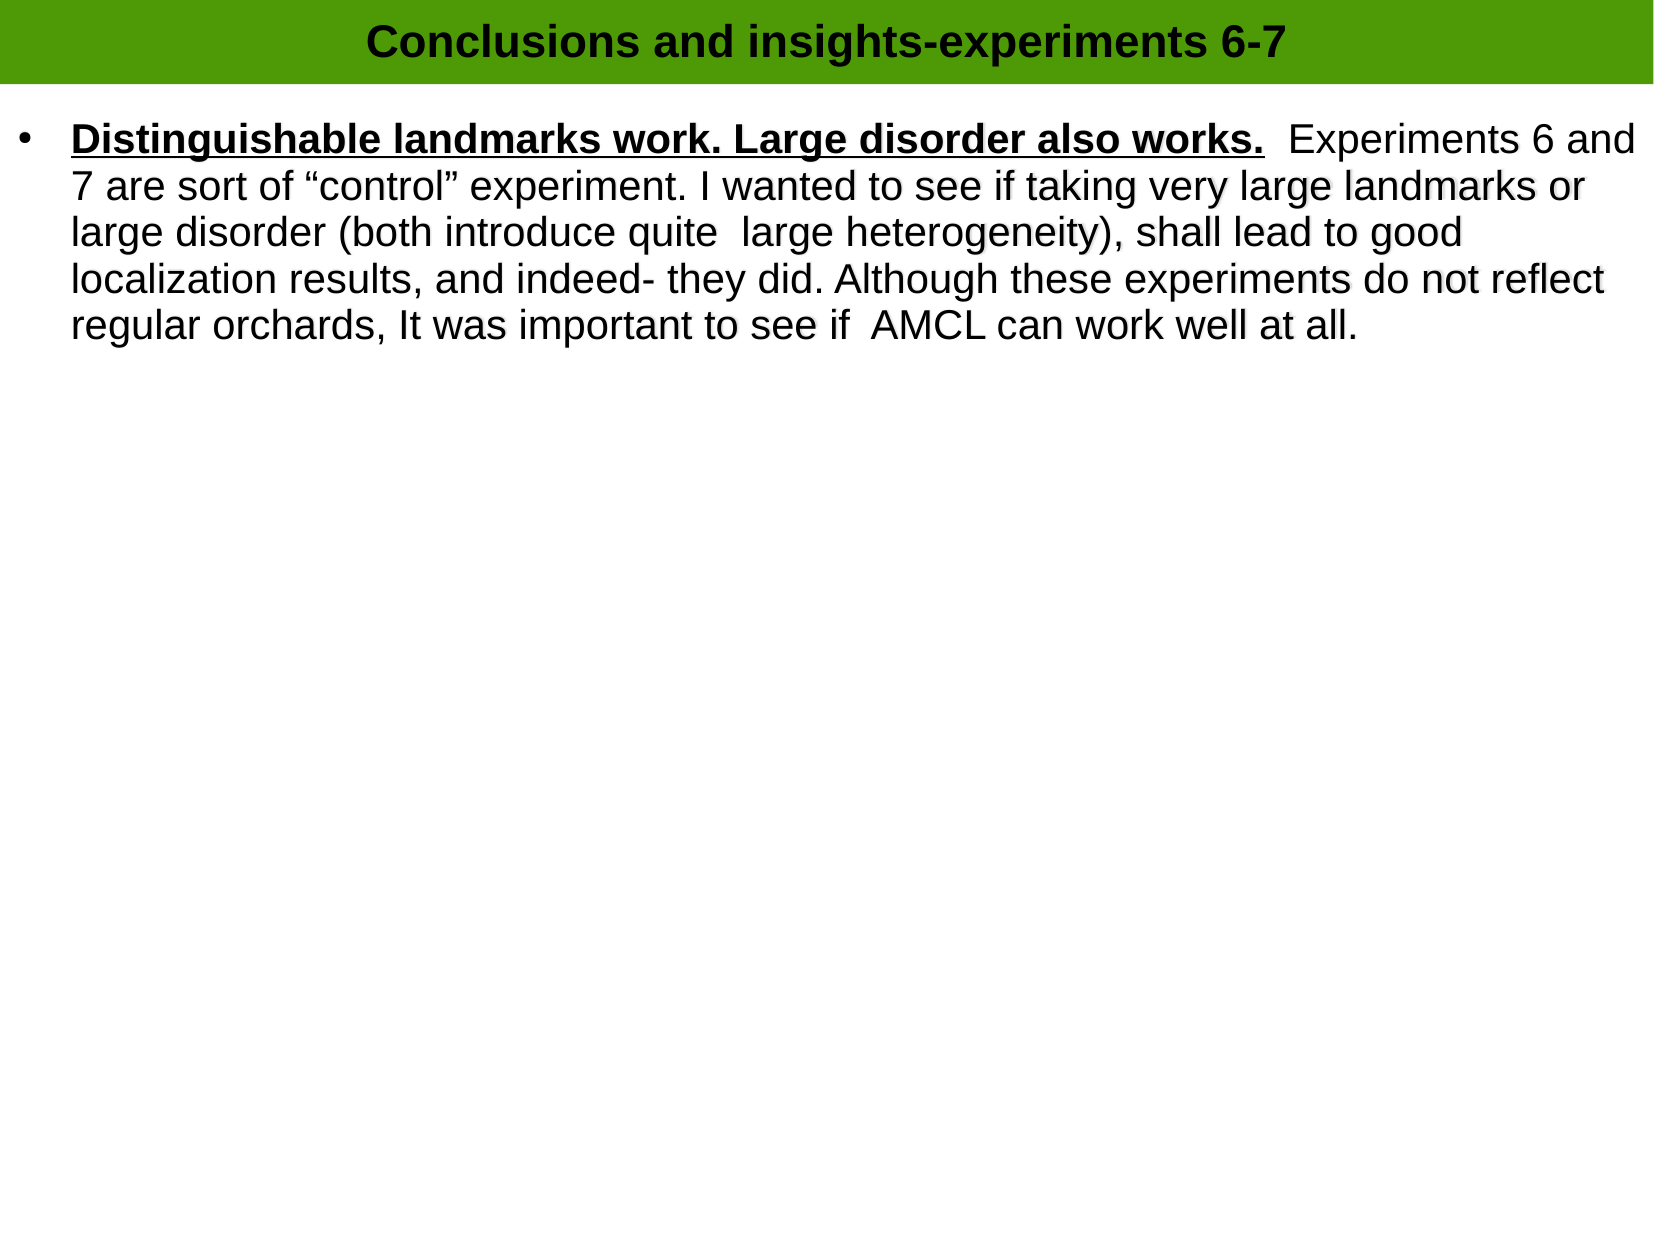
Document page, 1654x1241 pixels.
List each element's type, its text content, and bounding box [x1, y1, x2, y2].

list Distinguishable landmarks work. Large disorder also works. Experiments 6 and 7 are sort of “control” experiment. I wanted to see if taking very large landmarks or large disorder (both introduce quite large heterogeneity), shall lead to good localization results, and indeed- they did. Although these experiments do not reflect regular orchards, It was important to see if AMCL can work well at all. [0, 115, 1654, 1241]
title Conclusions and insights-experiments 6-7 [0, 0, 1654, 85]
